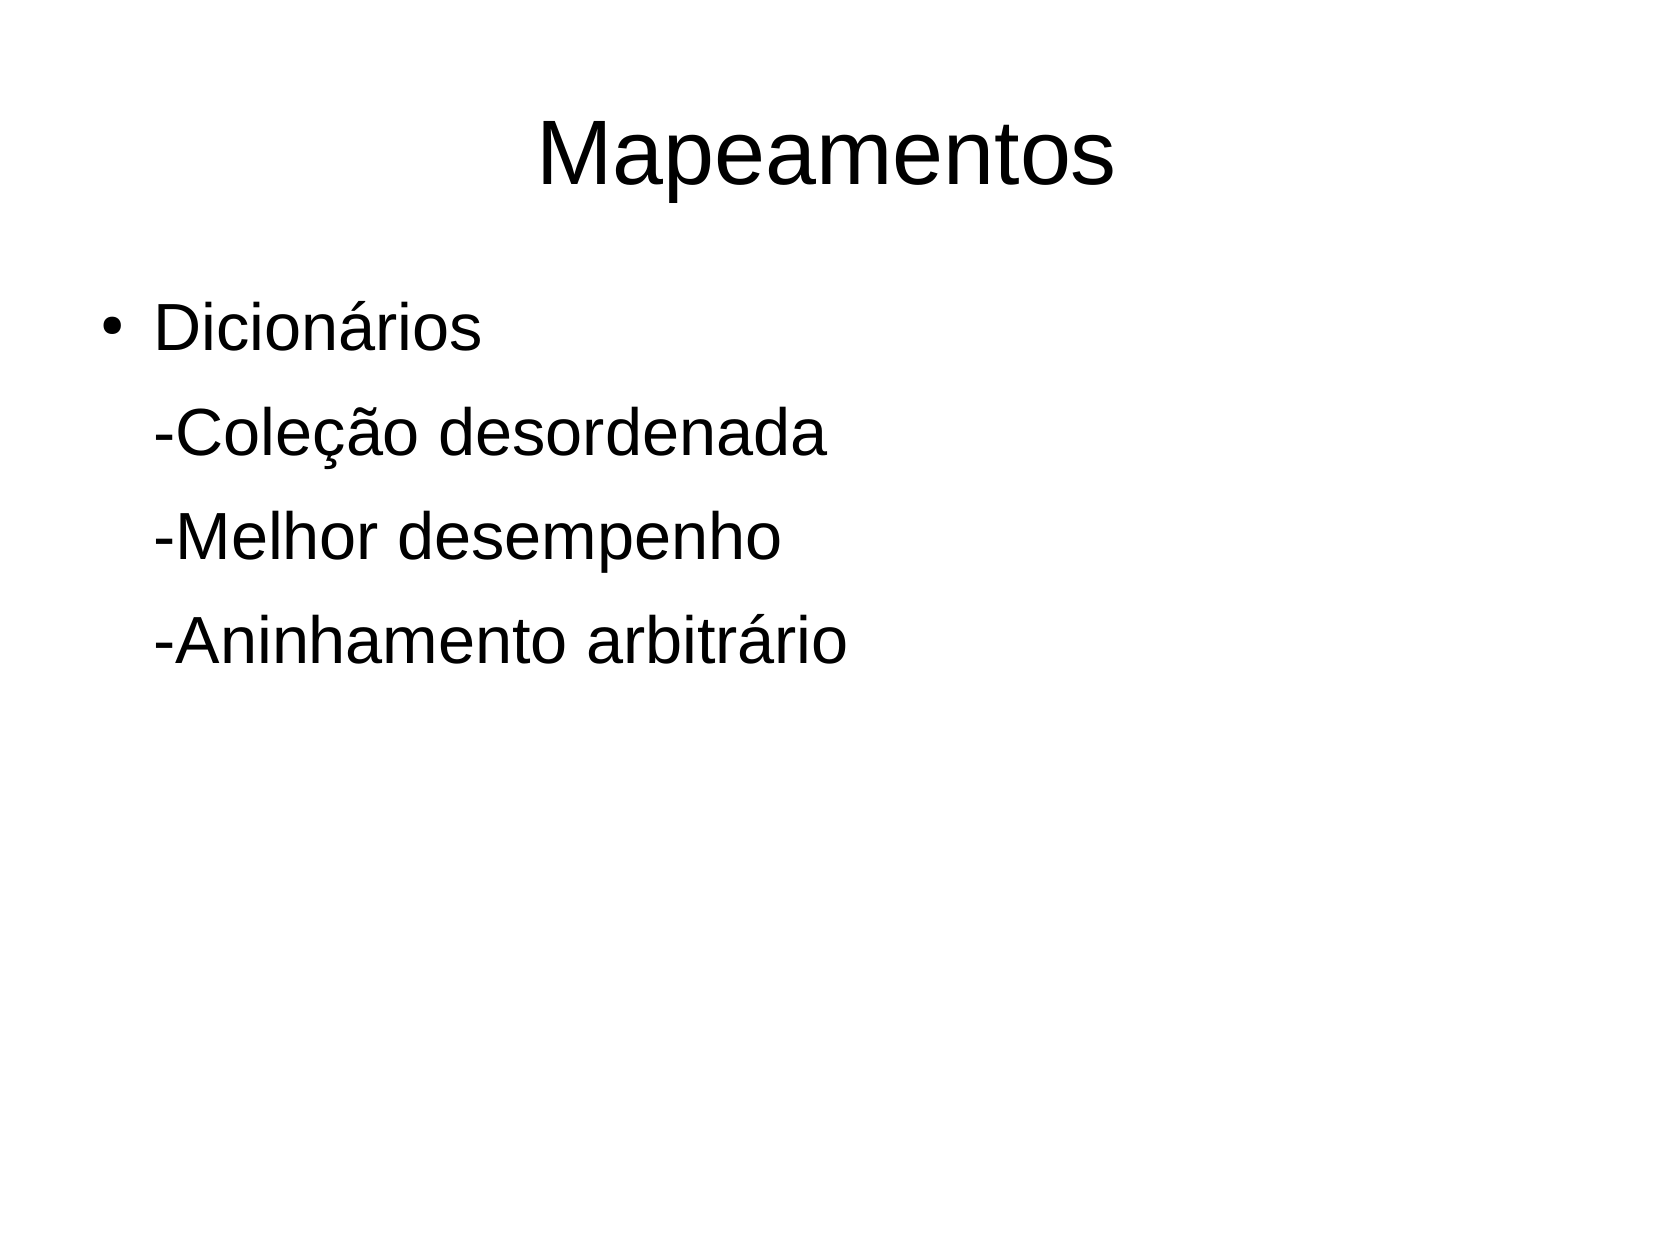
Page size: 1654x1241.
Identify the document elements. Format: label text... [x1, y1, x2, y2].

list Dicionários -Coleção desordenada -Melhor desempenho -Aninhamento arbitrário [82, 290, 1571, 1010]
title Mapeamentos [82, 49, 1571, 257]
